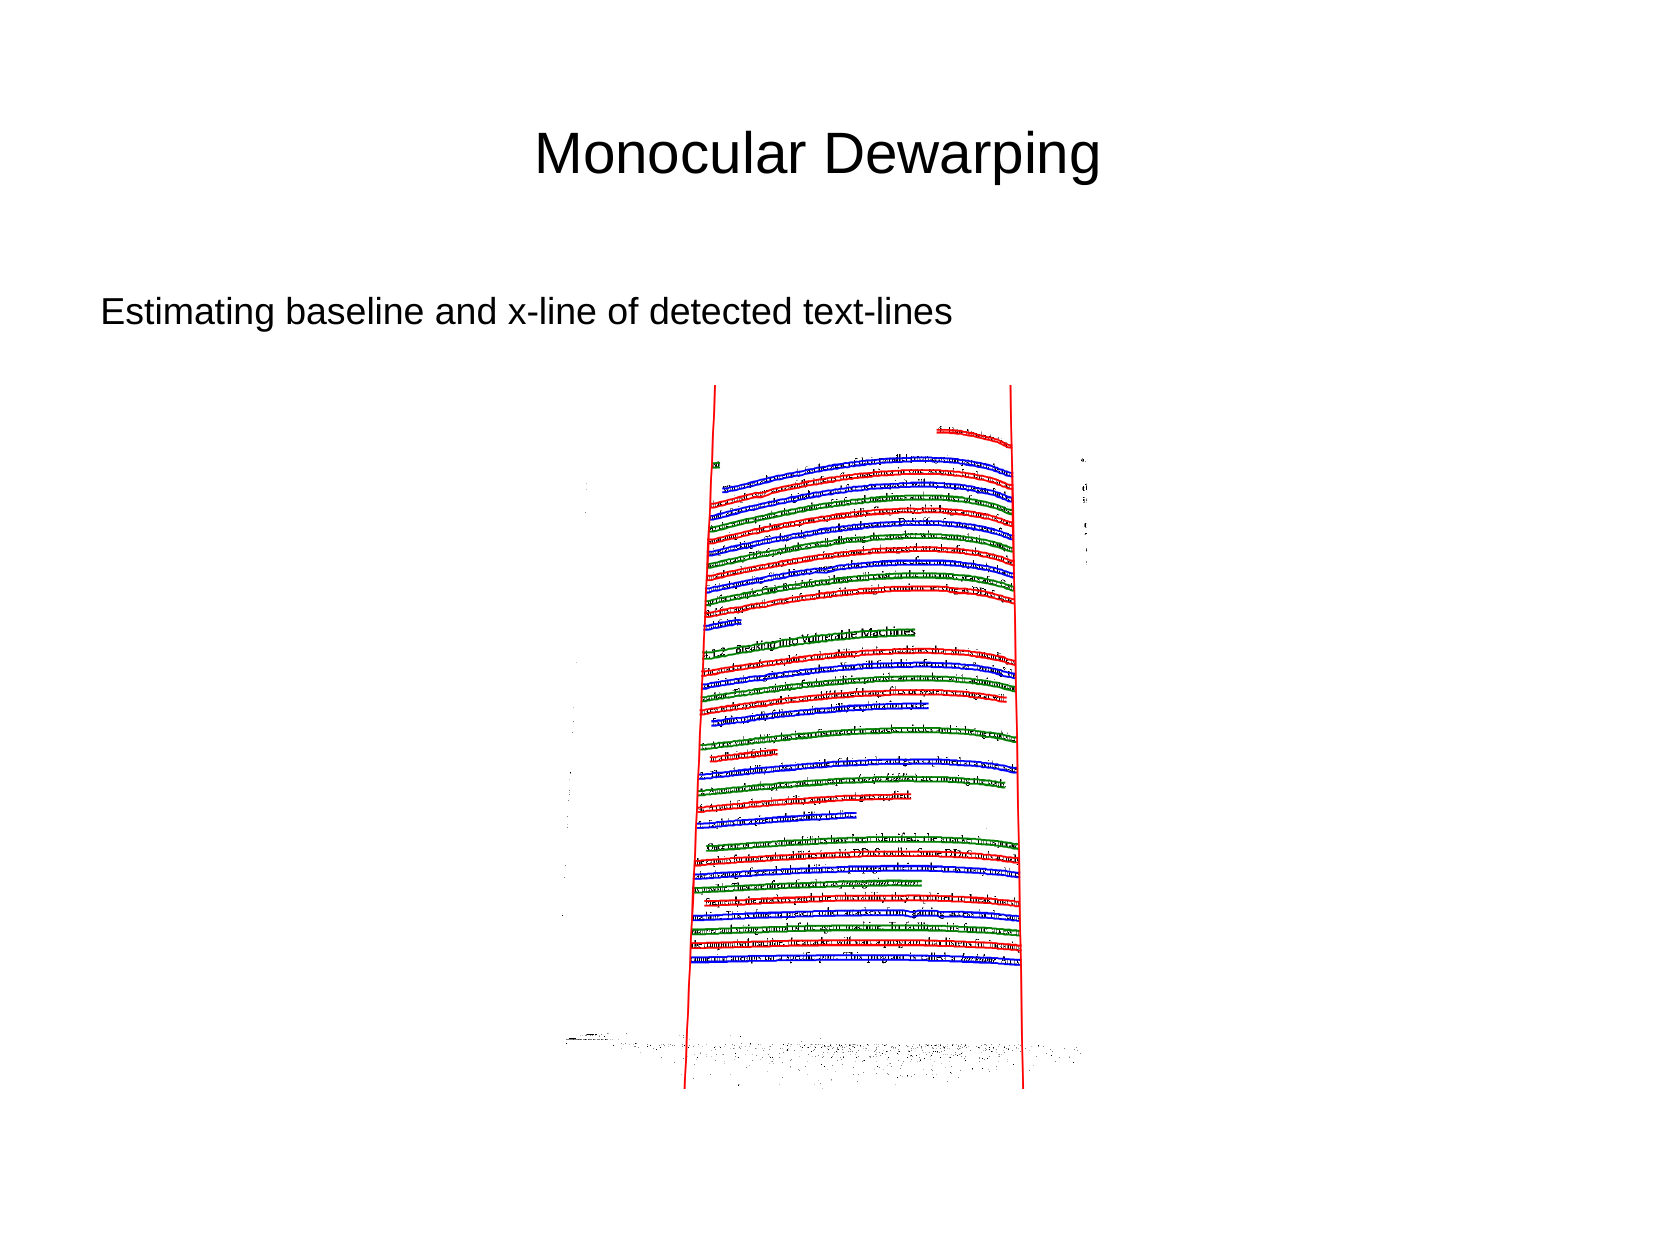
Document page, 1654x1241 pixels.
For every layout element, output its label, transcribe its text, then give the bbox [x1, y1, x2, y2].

list Estimating baseline and x-line of detected text-lines [82, 290, 1571, 1109]
picture [561, 385, 1087, 1089]
title Monocular Dewarping [82, 49, 1571, 257]
